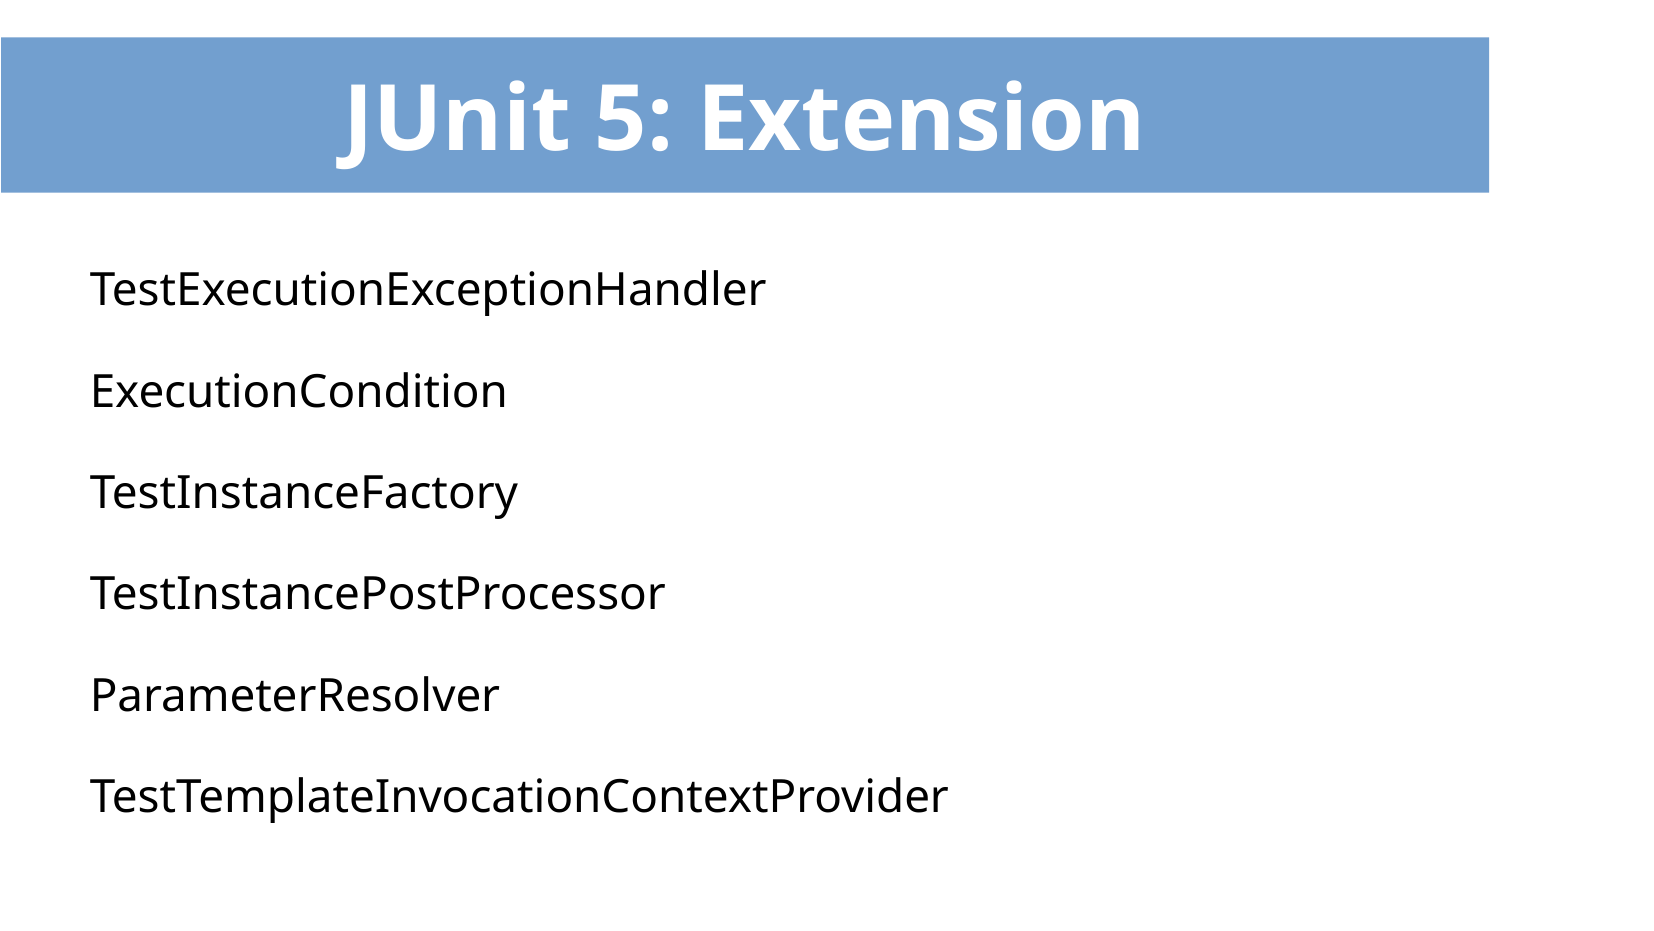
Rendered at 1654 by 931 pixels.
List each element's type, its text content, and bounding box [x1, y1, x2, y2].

title JUnit 5: Extension [1, 37, 1490, 193]
text_box TestExecutionExceptionHandler ExecutionCondition TestInstanceFactory TestInstancePostProcessor ParameterResolver TestTemplateInvocationContextProvider [75, 240, 1471, 871]
